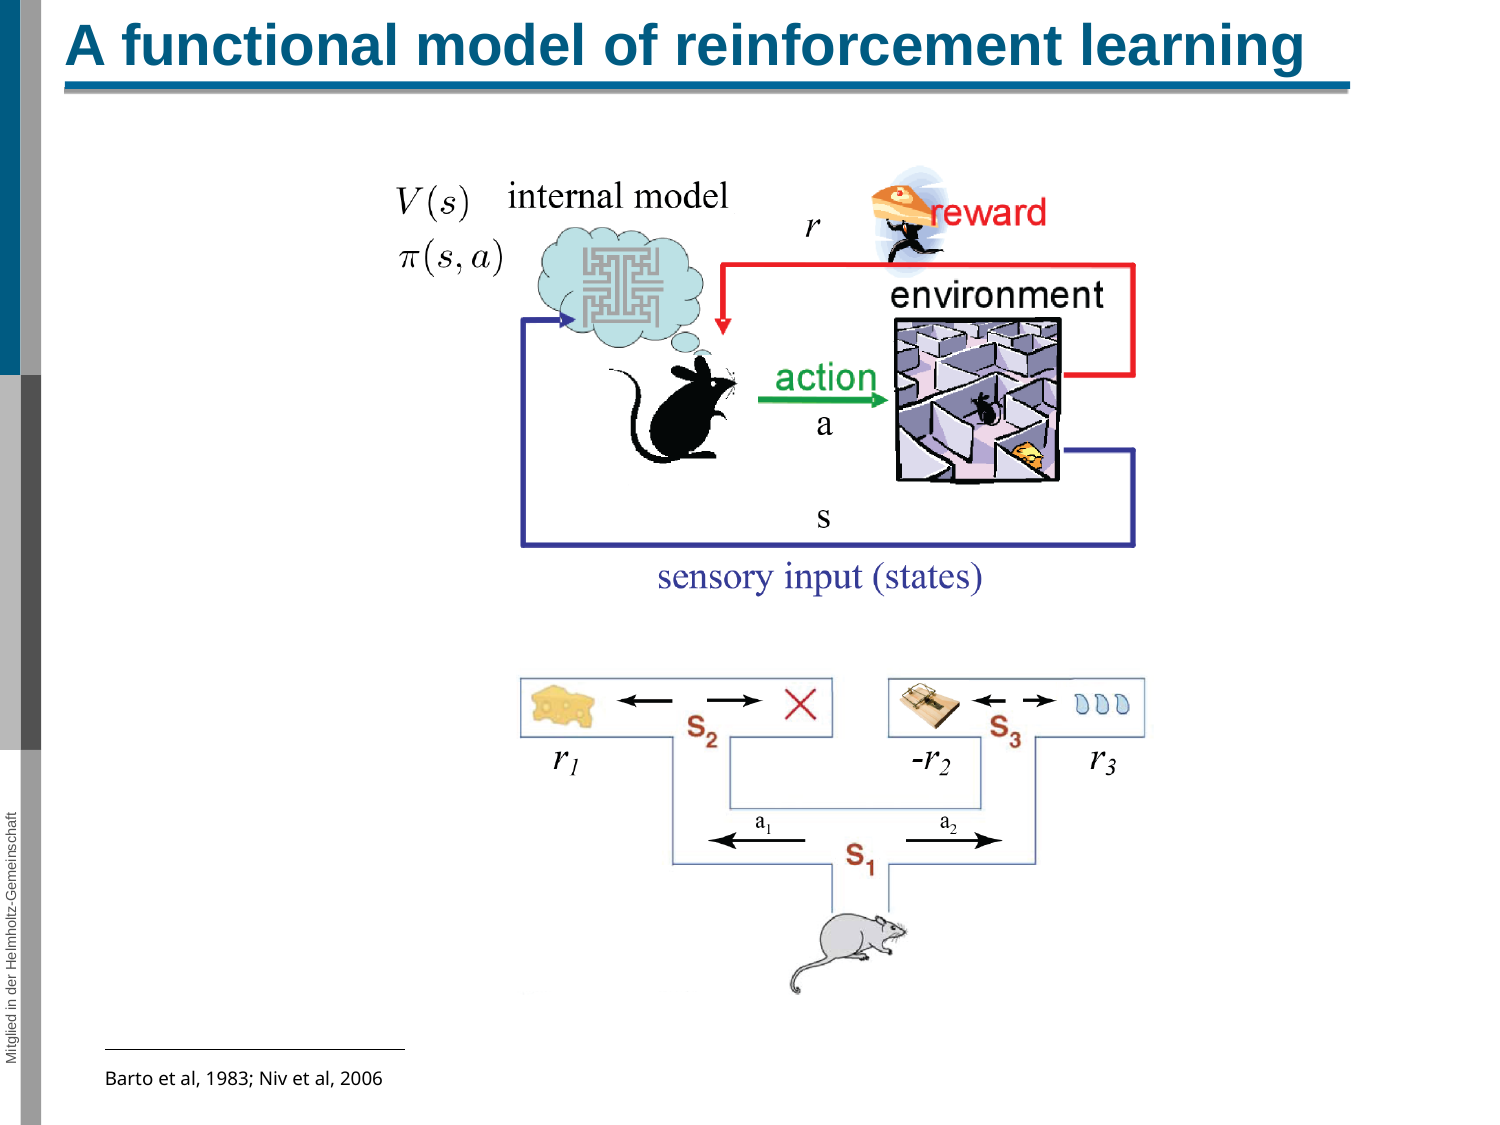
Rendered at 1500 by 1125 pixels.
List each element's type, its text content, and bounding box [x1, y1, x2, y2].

text_box Barto et al, 1983; Niv et al, 2006 [90, 1057, 429, 1095]
text_box A functional model of reinforcement learning [64, 7, 1440, 102]
picture [388, 148, 1156, 1006]
